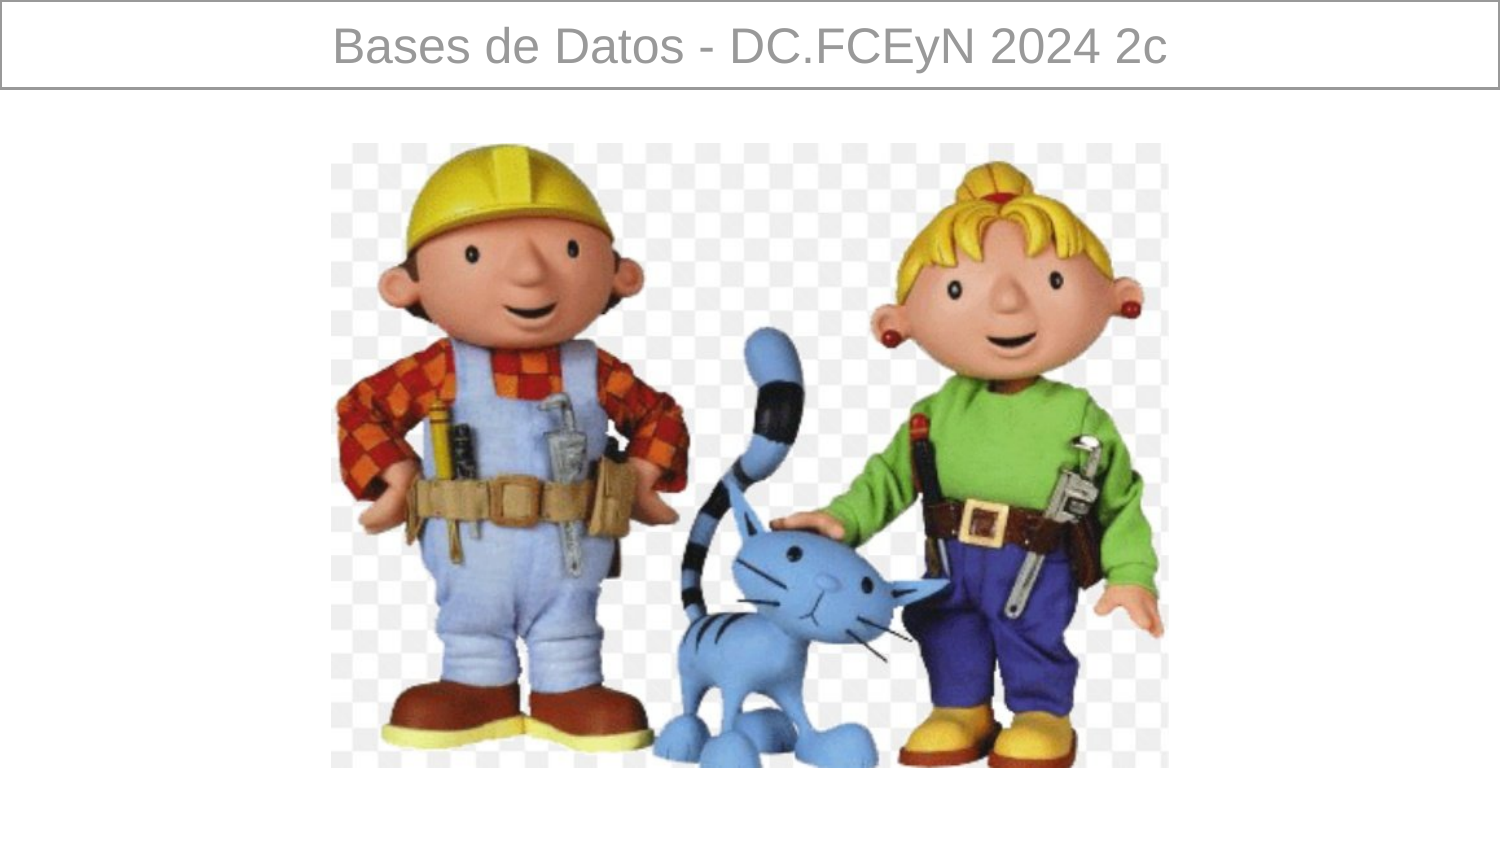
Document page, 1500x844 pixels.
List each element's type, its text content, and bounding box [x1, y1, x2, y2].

picture [331, 143, 1169, 768]
title Bases de Datos - DC.FCEyN 2024 2c [0, 0, 1500, 89]
